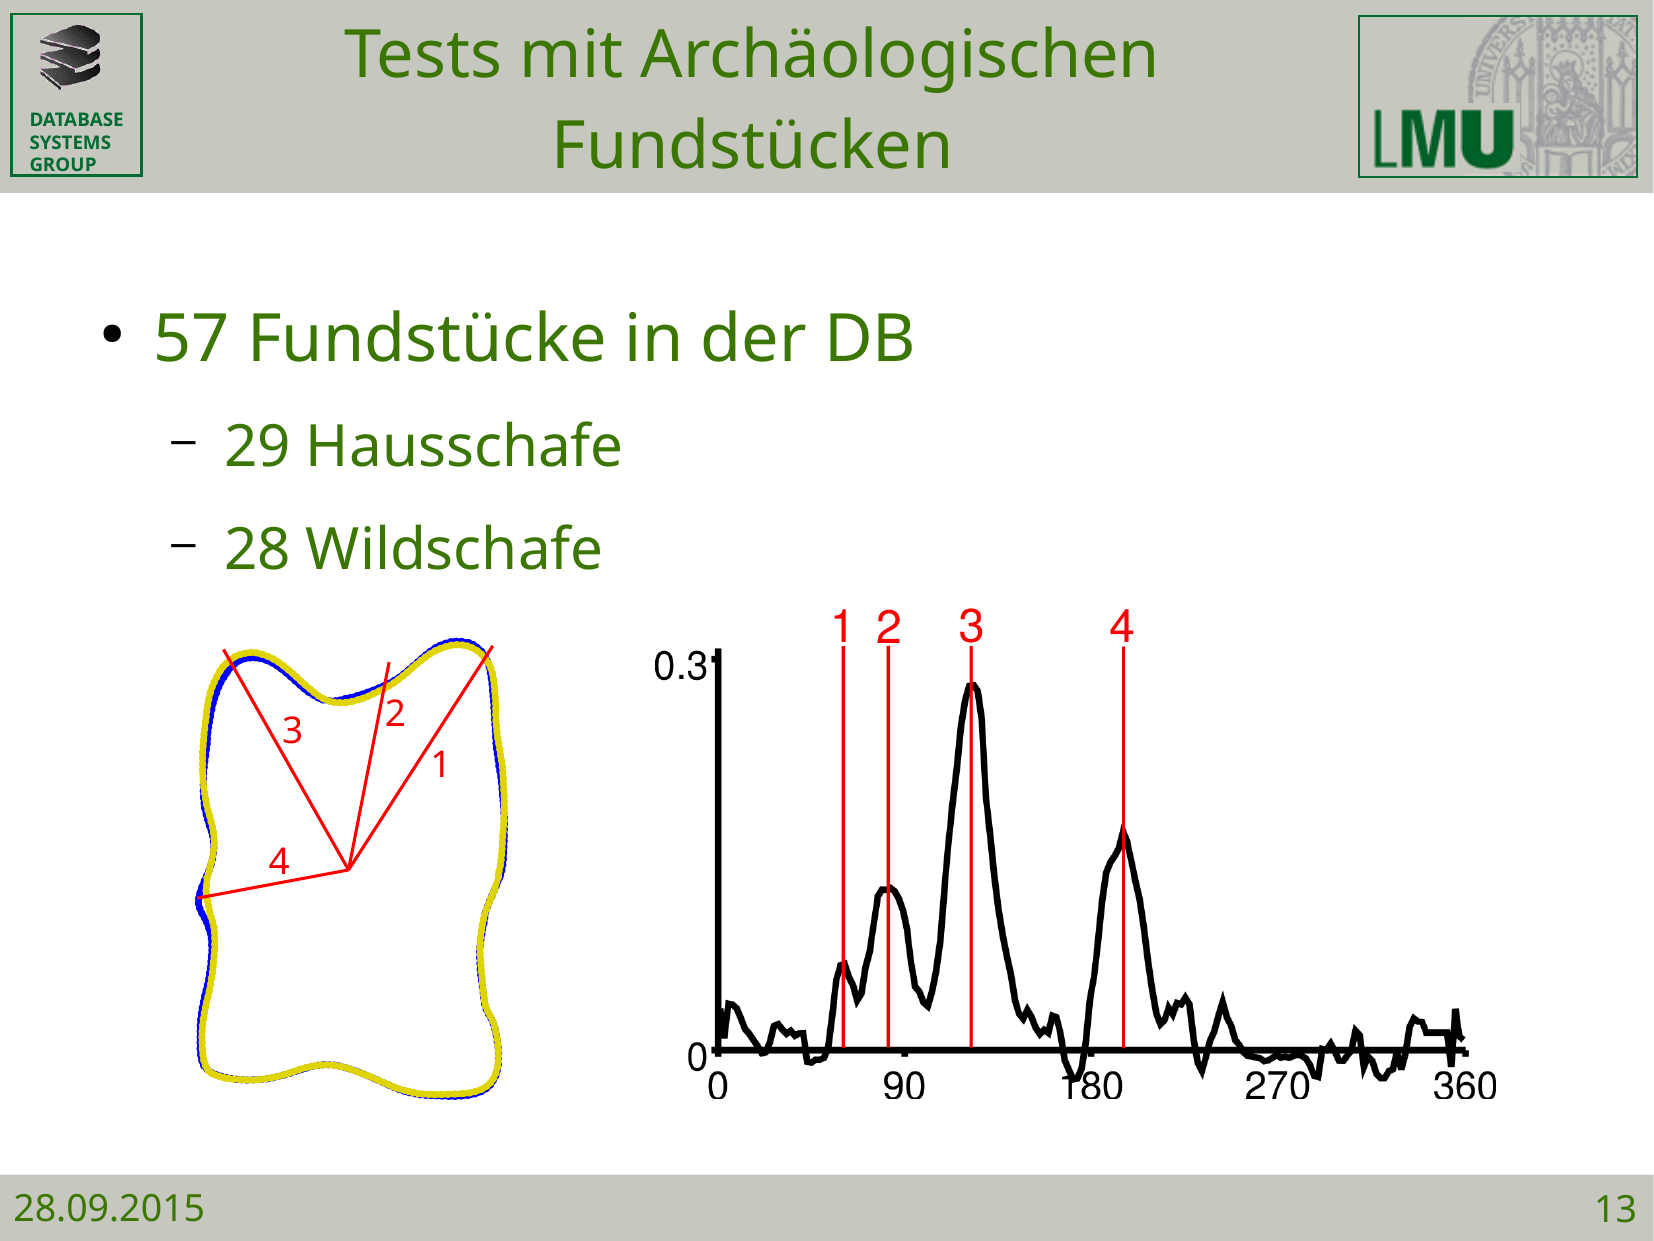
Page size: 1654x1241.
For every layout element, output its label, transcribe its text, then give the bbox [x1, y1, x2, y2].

list 57 Fundstücke in der DB 29 Hausschafe 28 Wildschafe [82, 290, 1571, 1087]
picture [655, 608, 1496, 1099]
picture [194, 637, 508, 1100]
picture [1369, 17, 1636, 176]
title Tests mit Archäologischen Fundstücken [183, 5, 1323, 189]
picture [36, 21, 104, 94]
